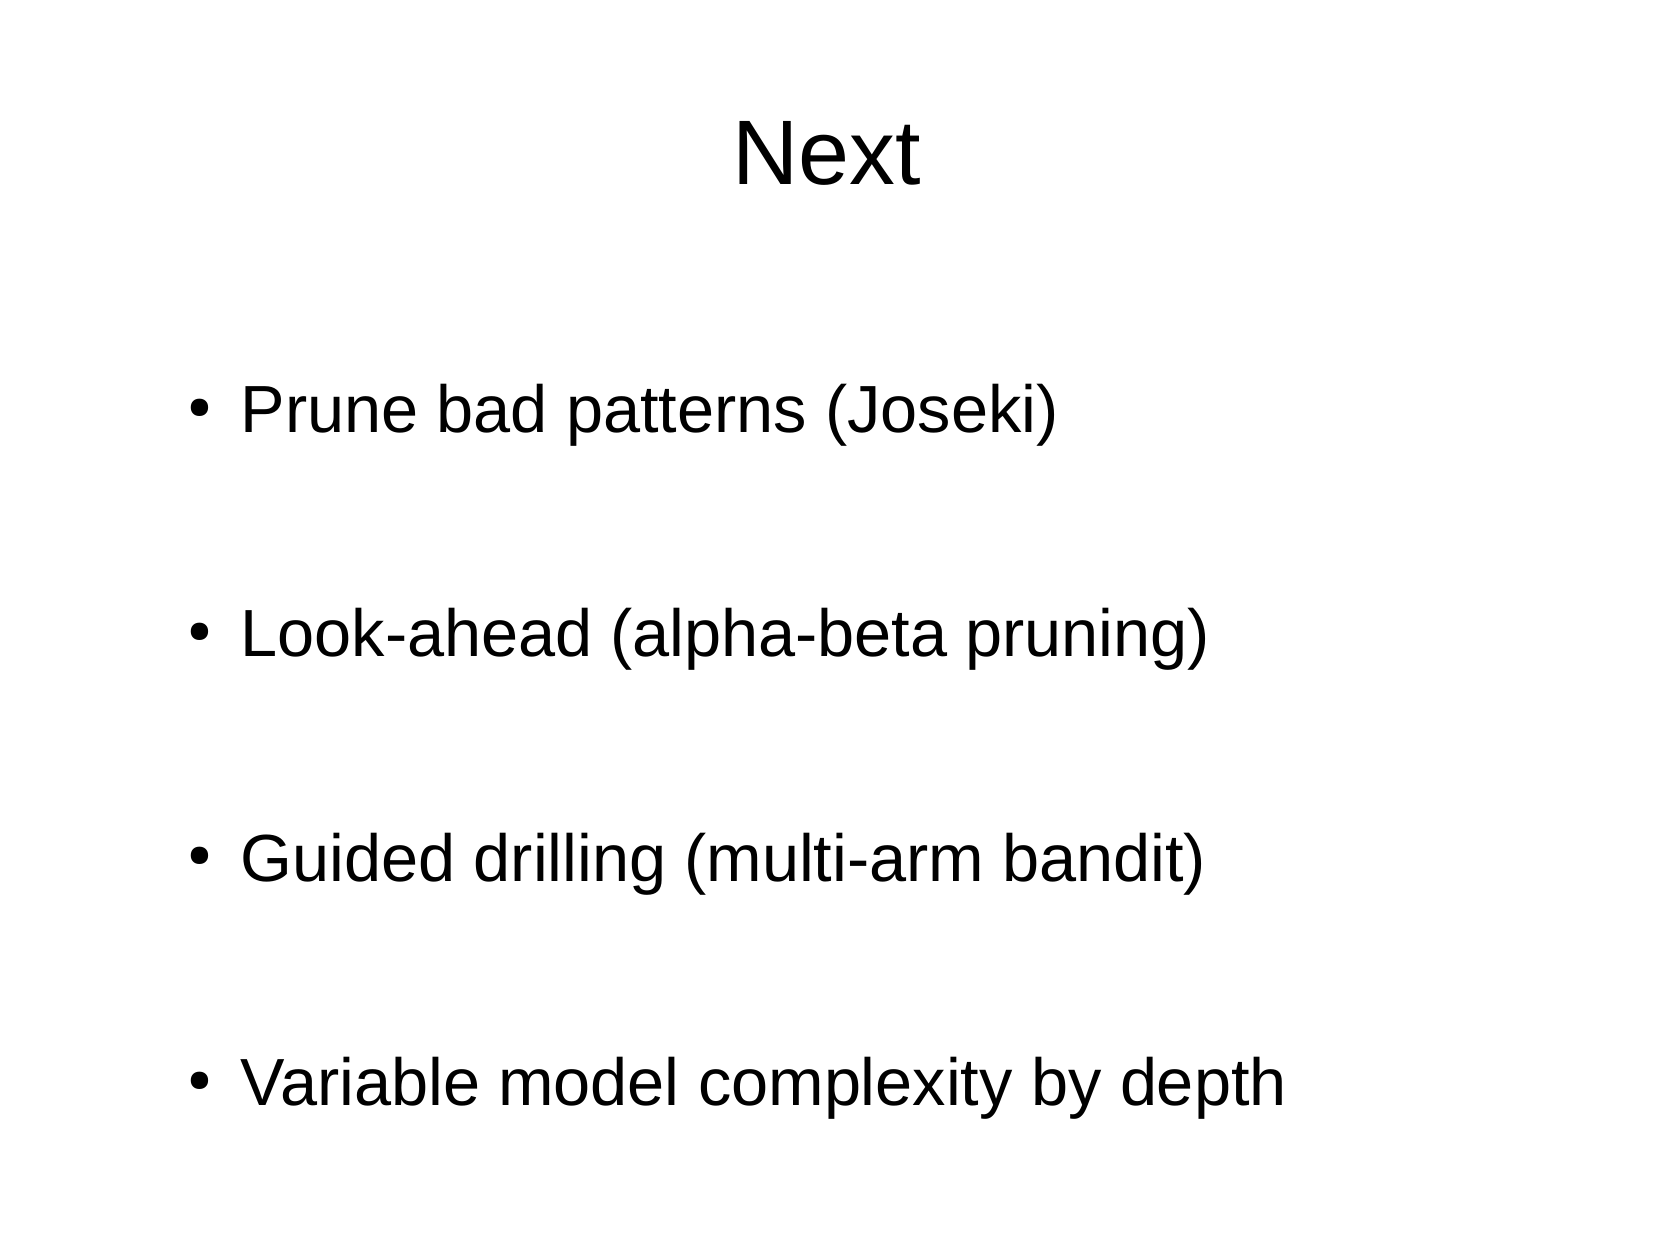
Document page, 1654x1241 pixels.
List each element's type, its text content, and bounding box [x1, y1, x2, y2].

text_box Prune bad patterns (Joseki) Look-ahead (alpha-beta pruning) Guided drilling (multi-arm bandit) Variable model complexity by depth [150, 360, 1518, 1132]
title Next [82, 49, 1571, 257]
